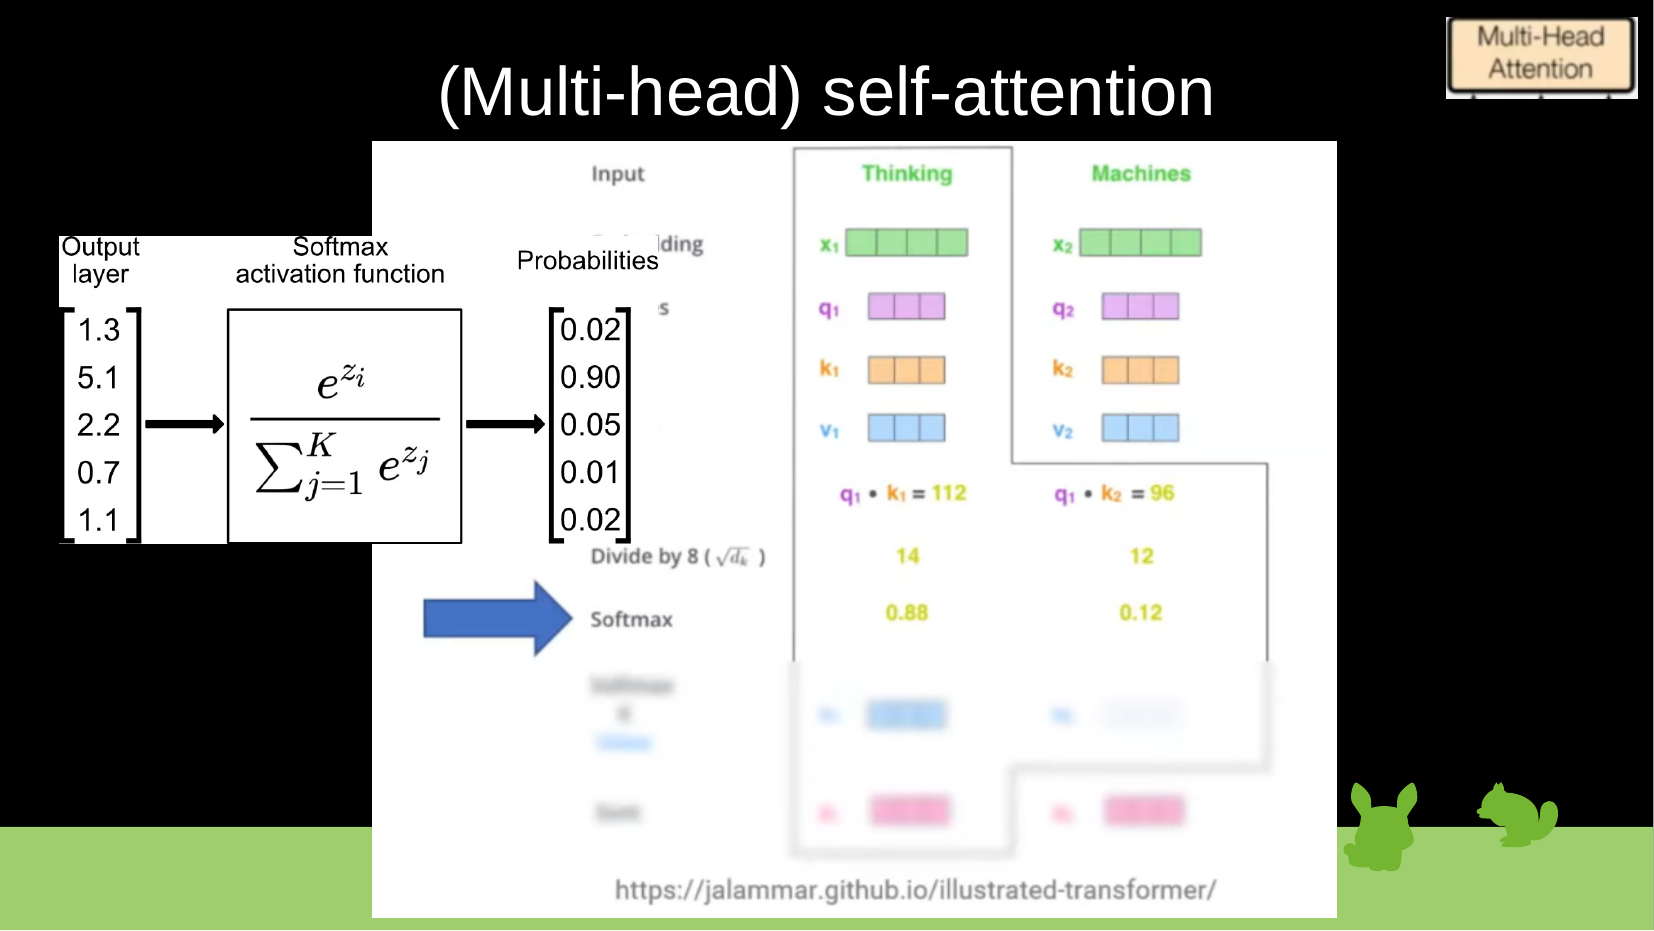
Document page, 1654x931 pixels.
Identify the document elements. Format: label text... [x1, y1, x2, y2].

picture [59, 141, 1337, 918]
title (Multi-head) self-attention [88, 17, 1565, 166]
picture [1446, 17, 1638, 99]
